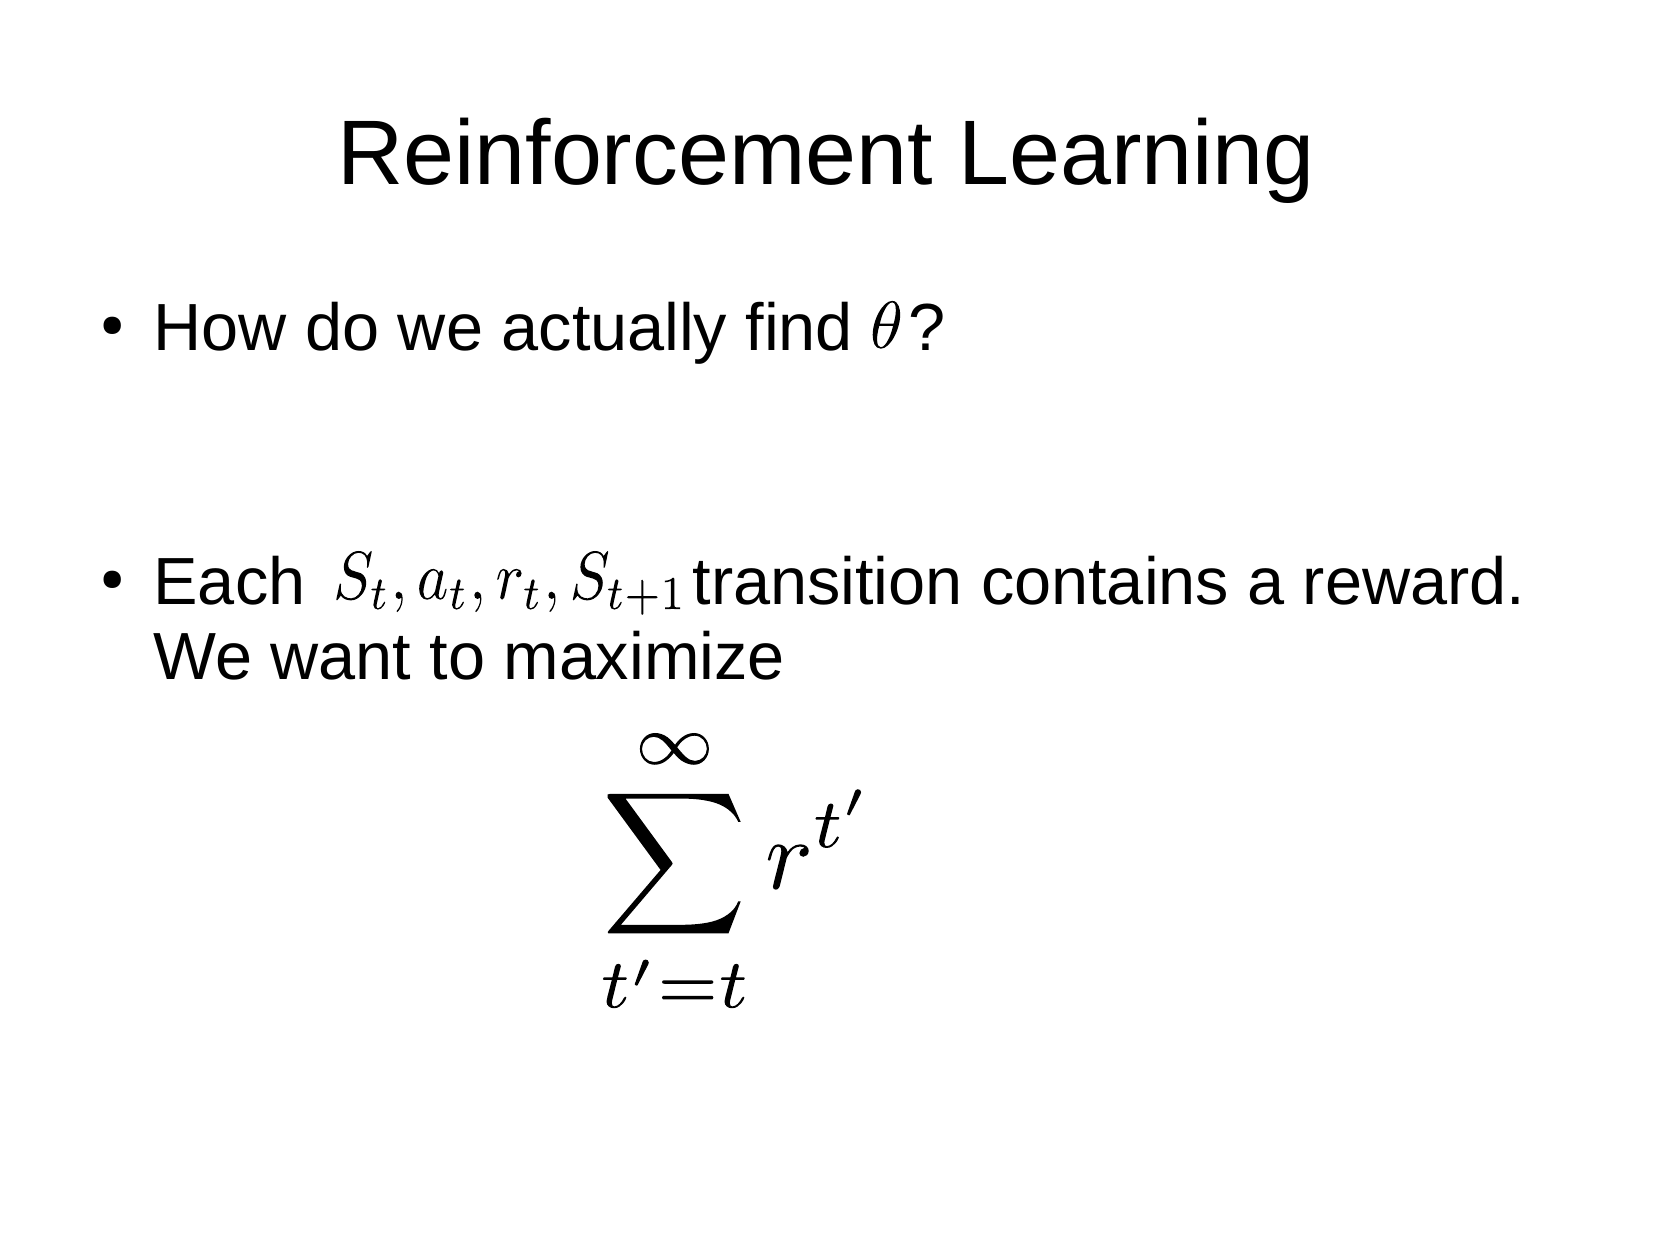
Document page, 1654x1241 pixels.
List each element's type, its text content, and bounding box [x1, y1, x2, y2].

list How do we actually find ? Each transition contains a reward. We want to maximize [82, 290, 1571, 1010]
text_box [870, 300, 904, 349]
text_box [600, 732, 865, 1009]
text_box [333, 550, 685, 615]
title Reinforcement Learning [82, 49, 1571, 257]
